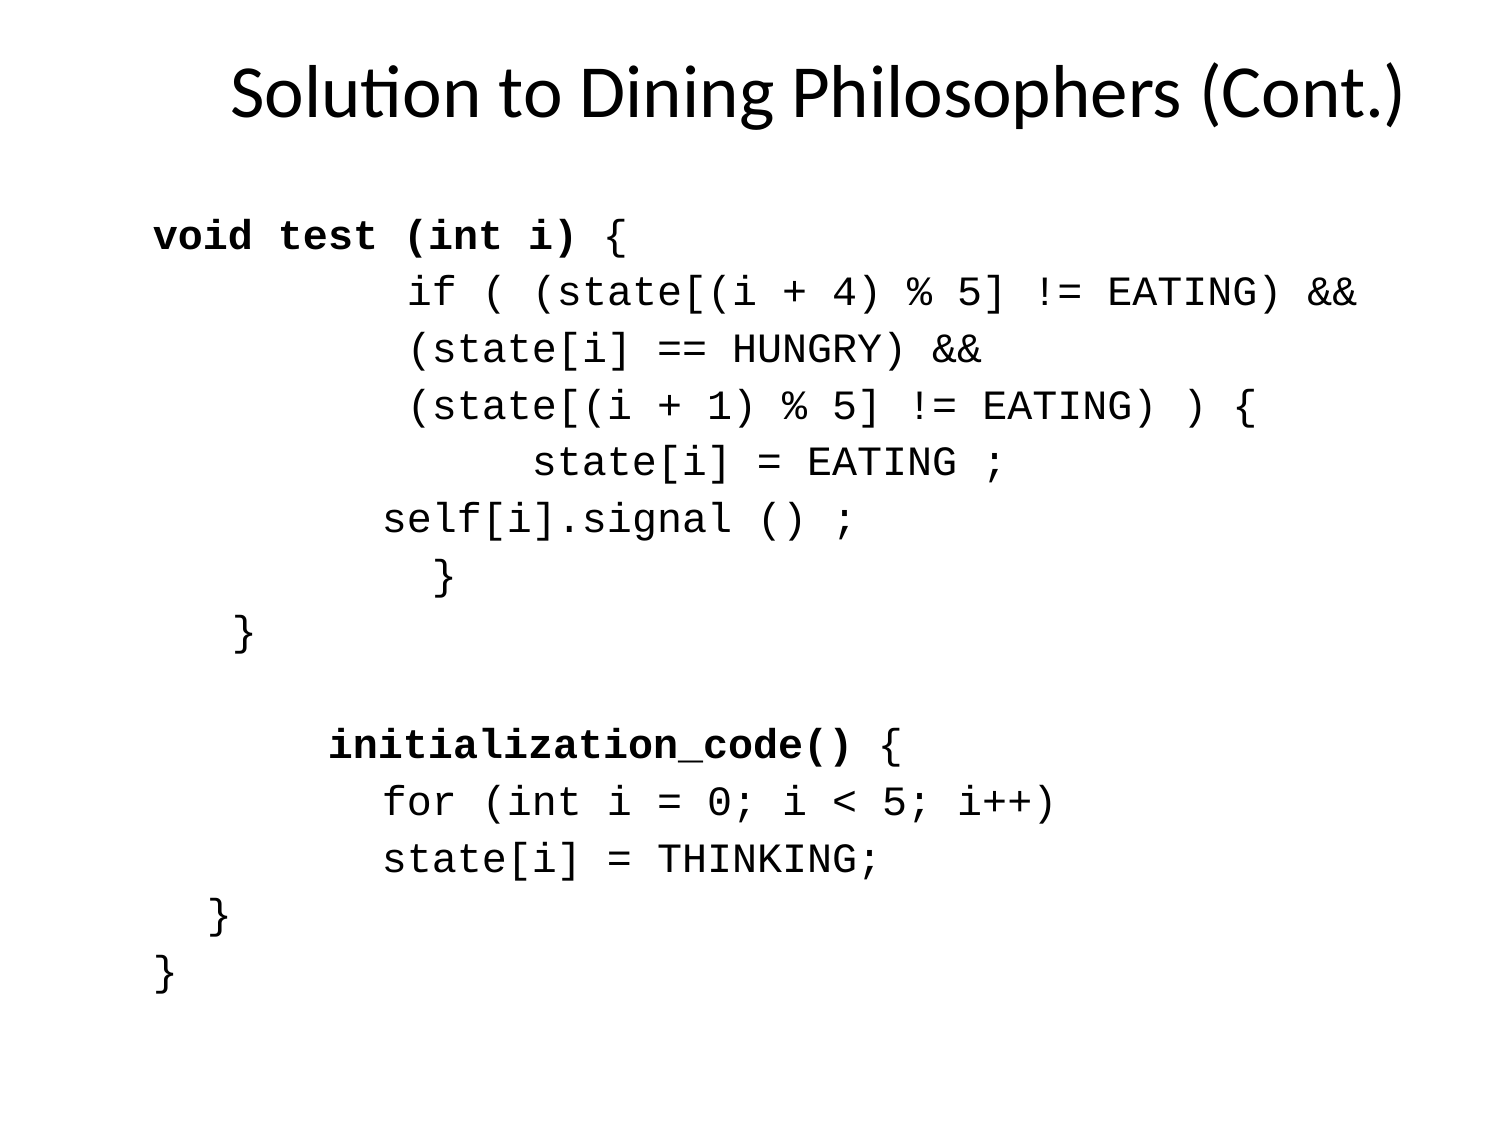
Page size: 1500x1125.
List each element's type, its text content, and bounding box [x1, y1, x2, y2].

text_box Solution to Dining Philosophers (Cont.) [169, 34, 1469, 140]
text_box void test (int i) { if ( (state[(i + 4) % 5] != EATING) && (state[i] == HUNGRY) && (state[(i + 1) % 5] != EATING) ) { state[i] = EATING ; self[i].signal () ; } } initialization_code() { for (int i = 0; i < 5; i++) state[i] = THINKING; } } [135, 209, 1417, 1075]
